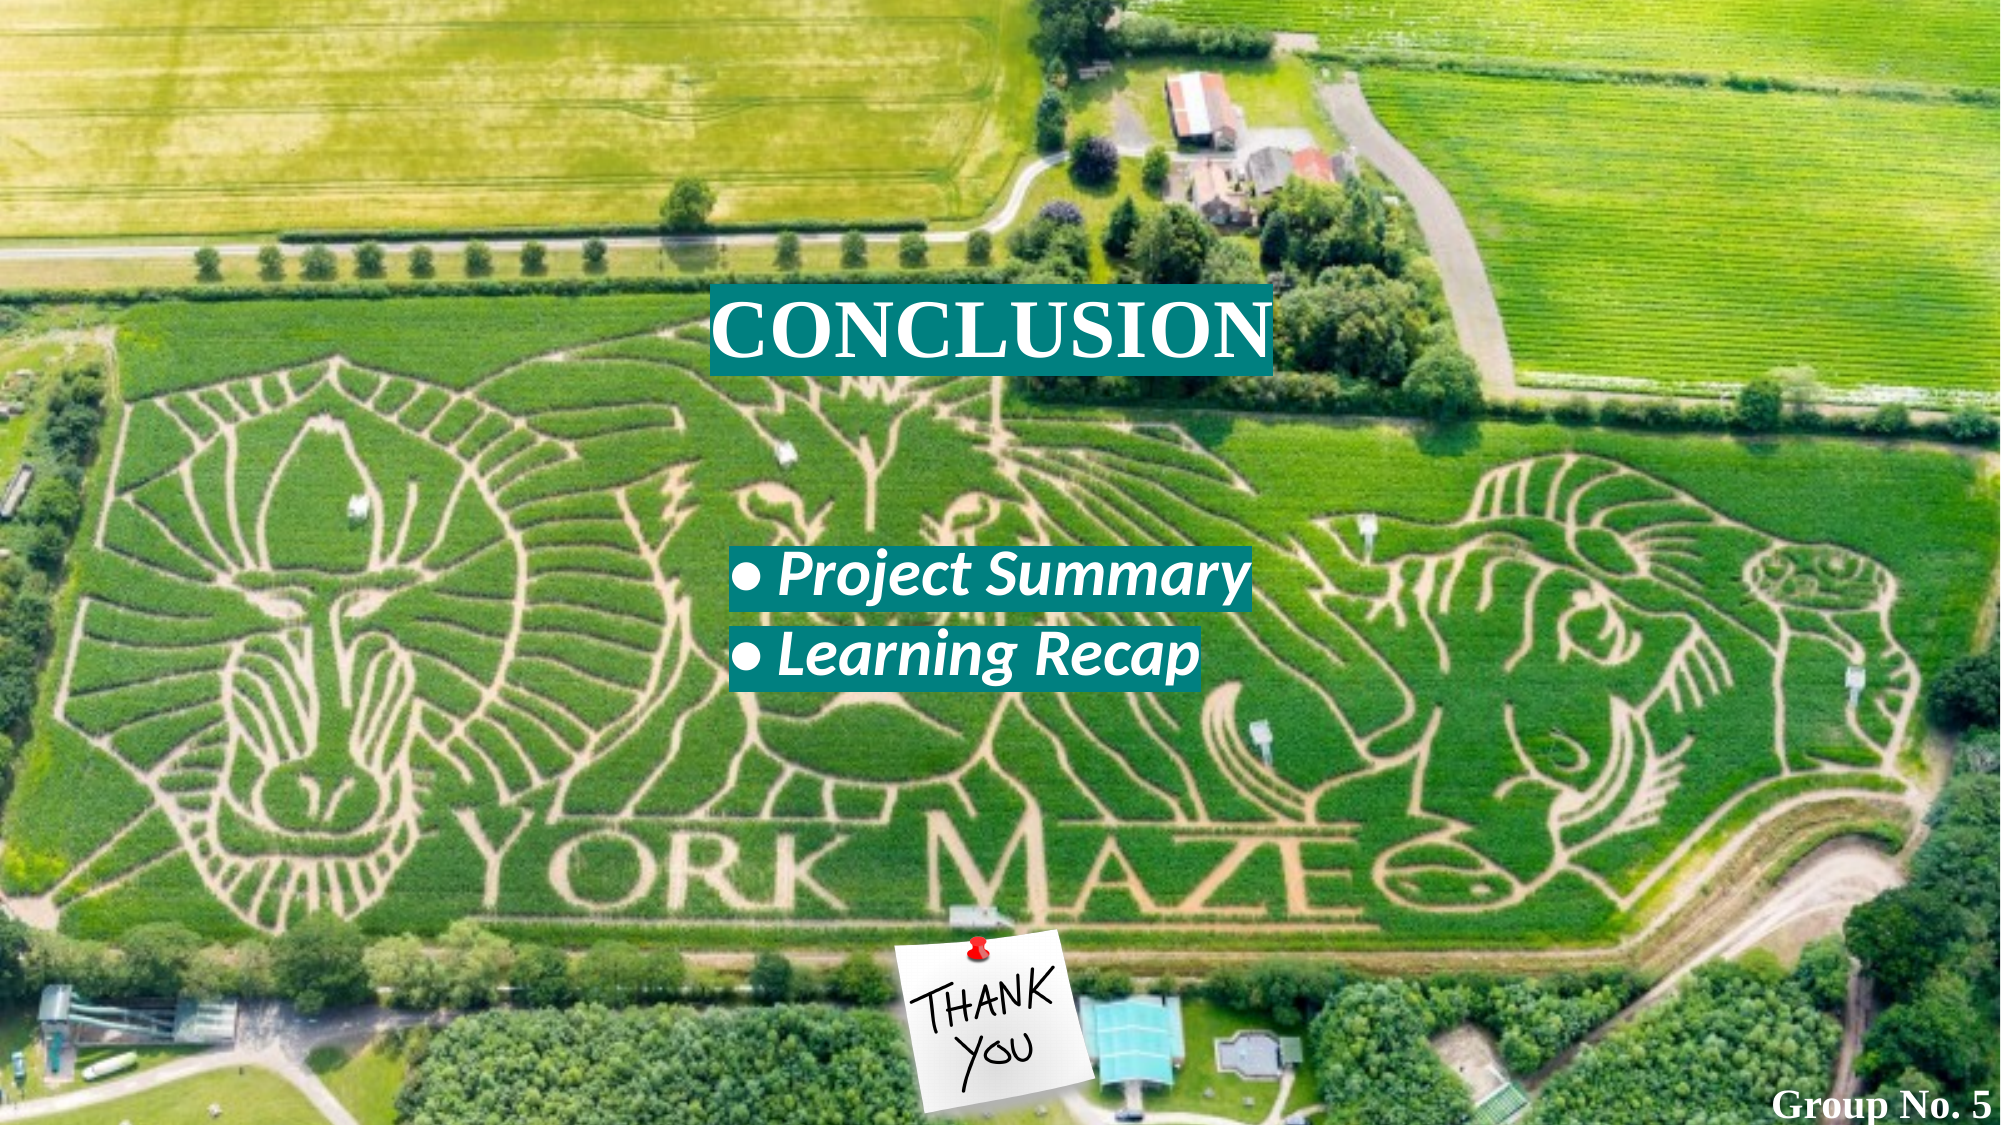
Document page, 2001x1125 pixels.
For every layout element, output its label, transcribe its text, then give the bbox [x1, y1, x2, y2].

text_box • Project Summary • Learning Recap [714, 521, 1275, 744]
text_box Group No. 5 [1756, 1069, 2000, 1125]
text_box CONCLUSION [694, 266, 1291, 383]
picture [0, 0, 2000, 1125]
